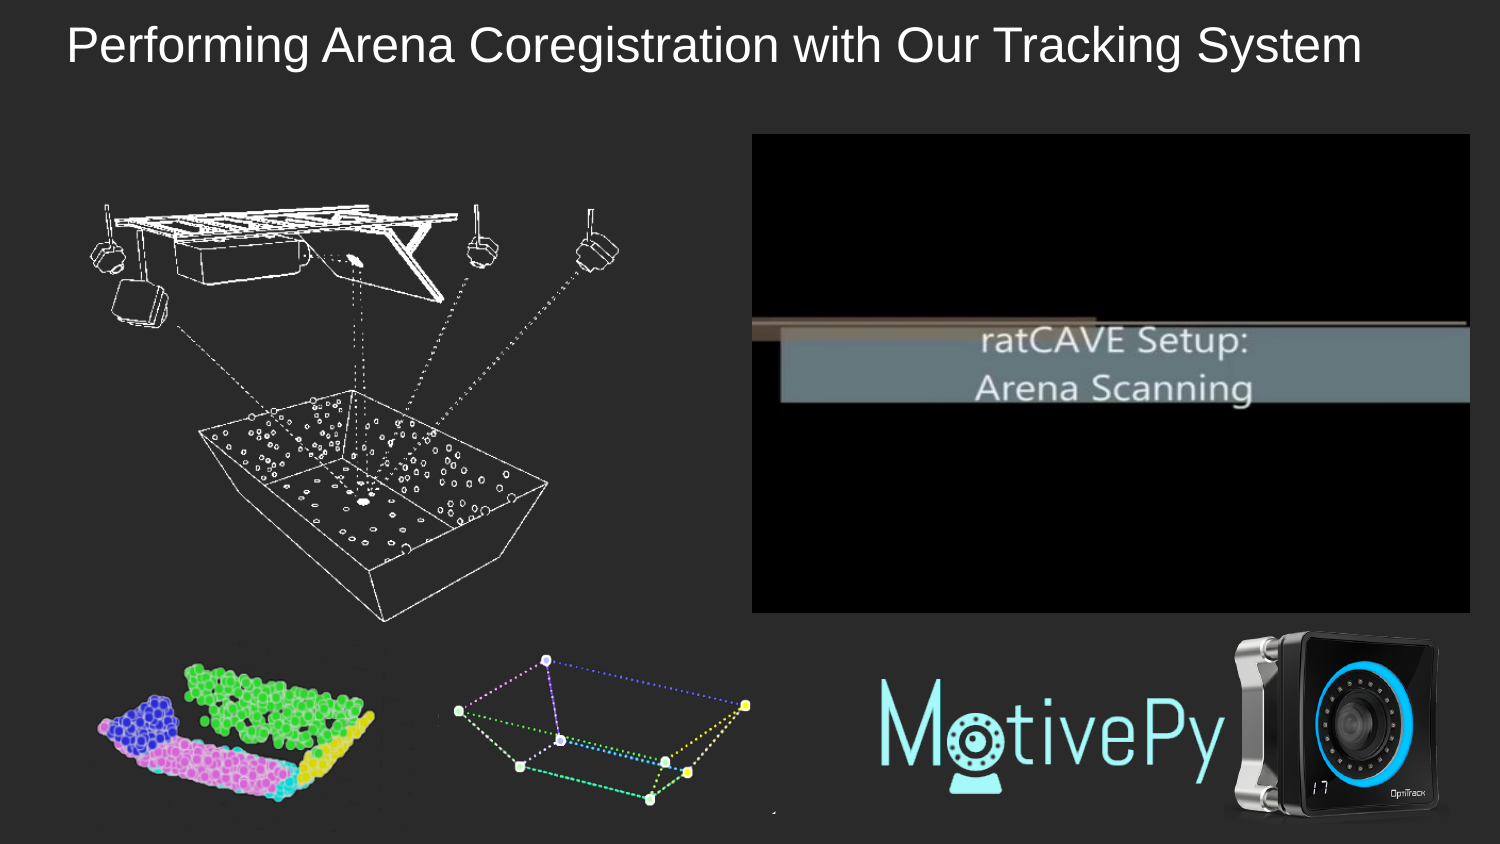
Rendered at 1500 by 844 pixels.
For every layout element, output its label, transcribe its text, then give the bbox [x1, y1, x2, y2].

picture [76, 193, 623, 622]
picture [881, 622, 1449, 824]
picture [438, 632, 776, 814]
picture [752, 134, 1470, 613]
title Performing Arena Coregistration with Our Tracking System [51, 0, 1449, 92]
picture [76, 640, 414, 833]
